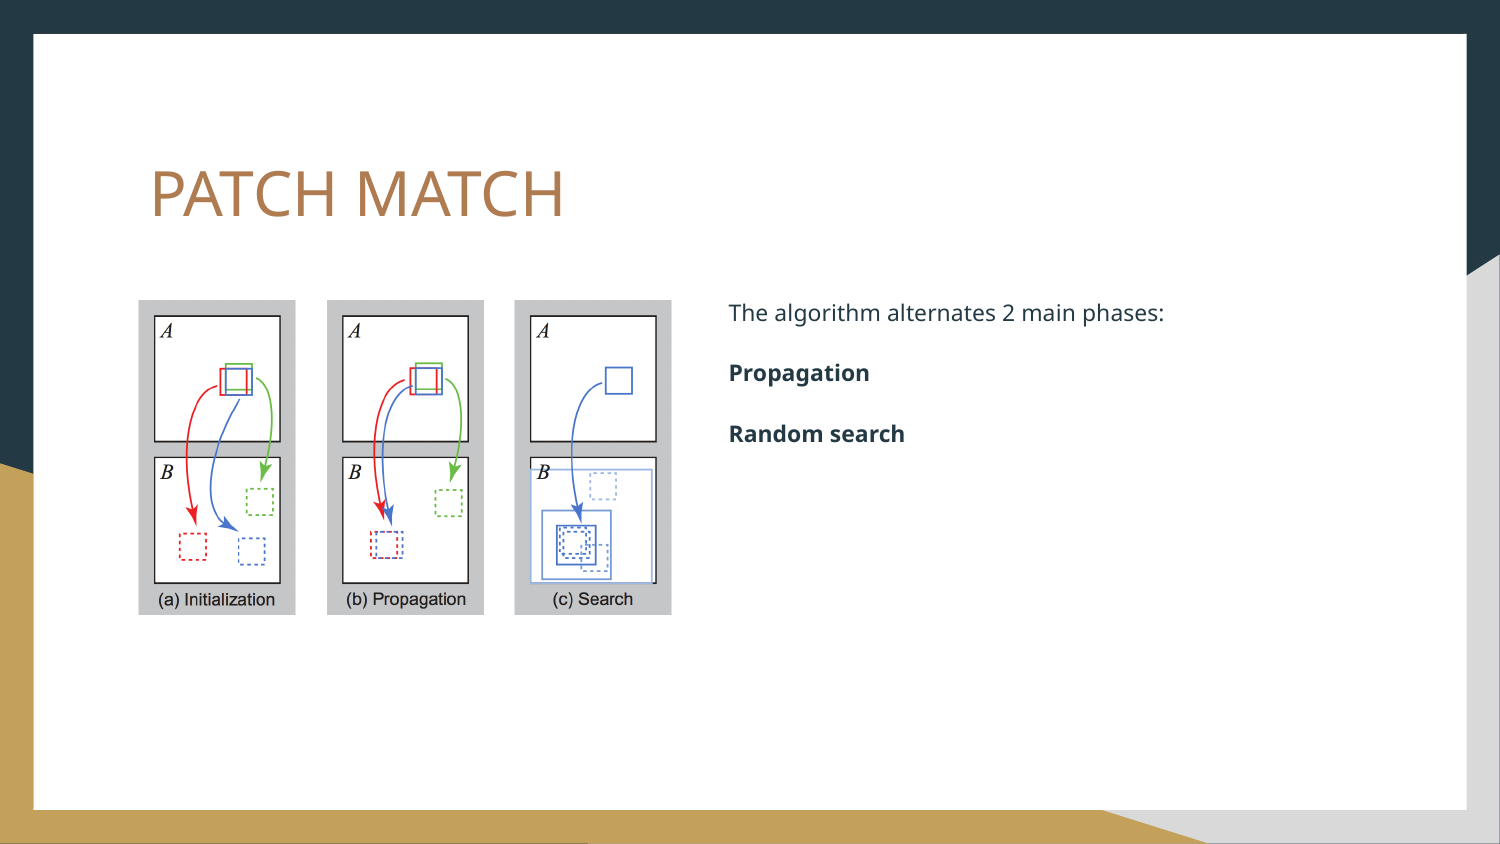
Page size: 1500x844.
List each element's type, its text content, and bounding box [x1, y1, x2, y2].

picture [134, 296, 676, 619]
title PATCH MATCH [134, 138, 1366, 296]
list The algorithm alternates 2 main phases: Propagation Random search [713, 283, 1331, 741]
